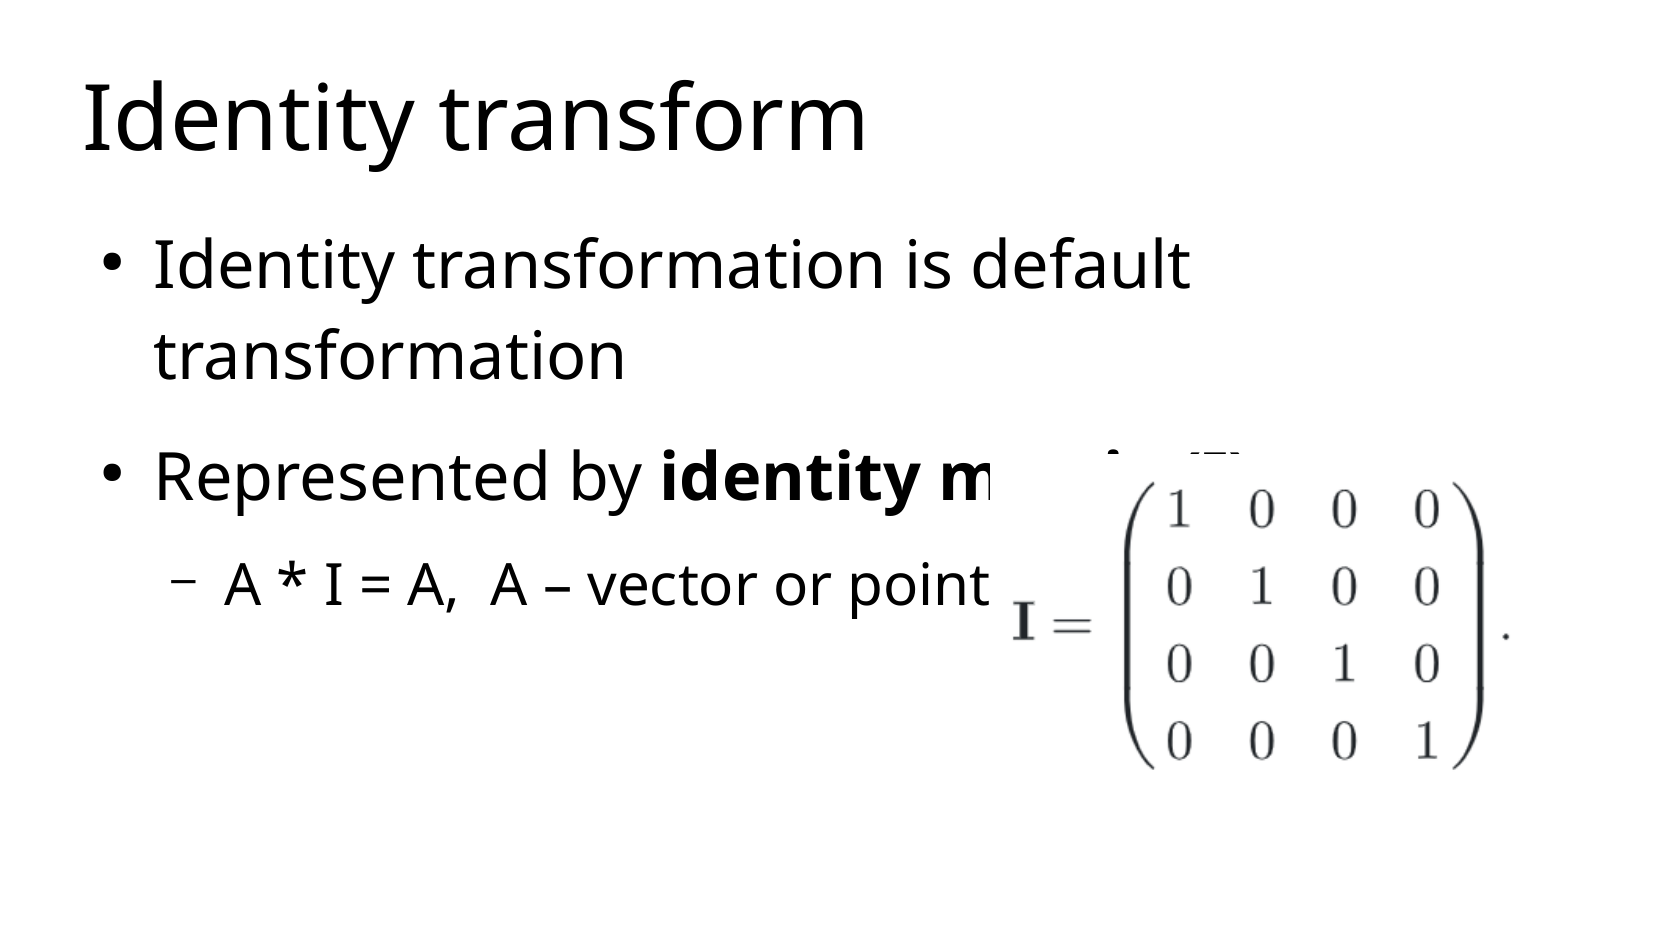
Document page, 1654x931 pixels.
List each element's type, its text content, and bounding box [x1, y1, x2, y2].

picture [990, 454, 1528, 796]
title Identity transform [82, 37, 1571, 193]
list Identity transformation is default transformation Represented by identity matrix (I) A * I = A, A – vector or point [82, 217, 1571, 758]
